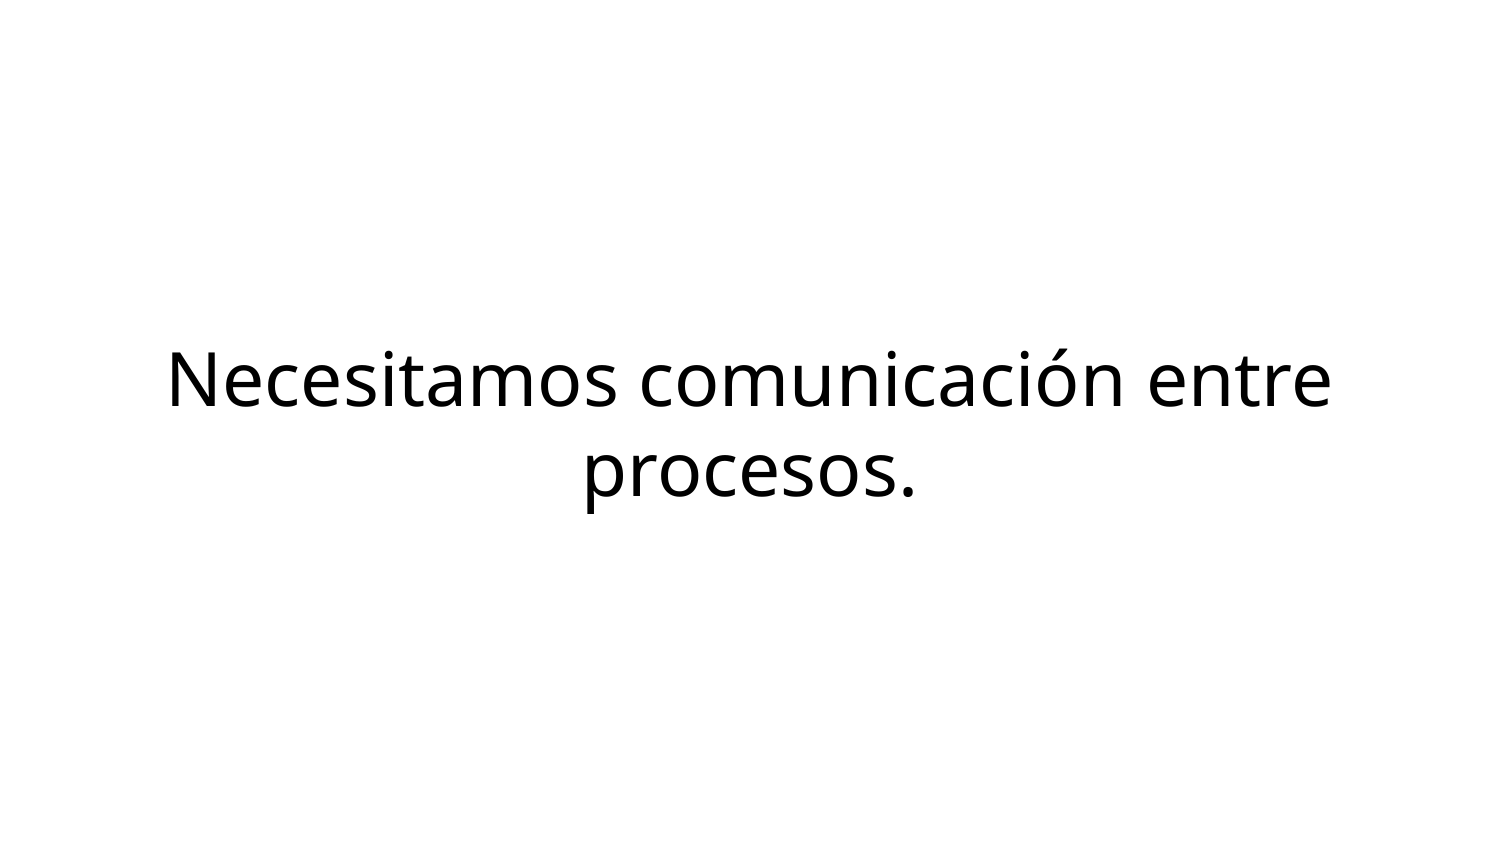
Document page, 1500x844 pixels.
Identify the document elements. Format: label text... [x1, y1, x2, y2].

title Necesitamos comunicación entre procesos. [51, 352, 1449, 491]
